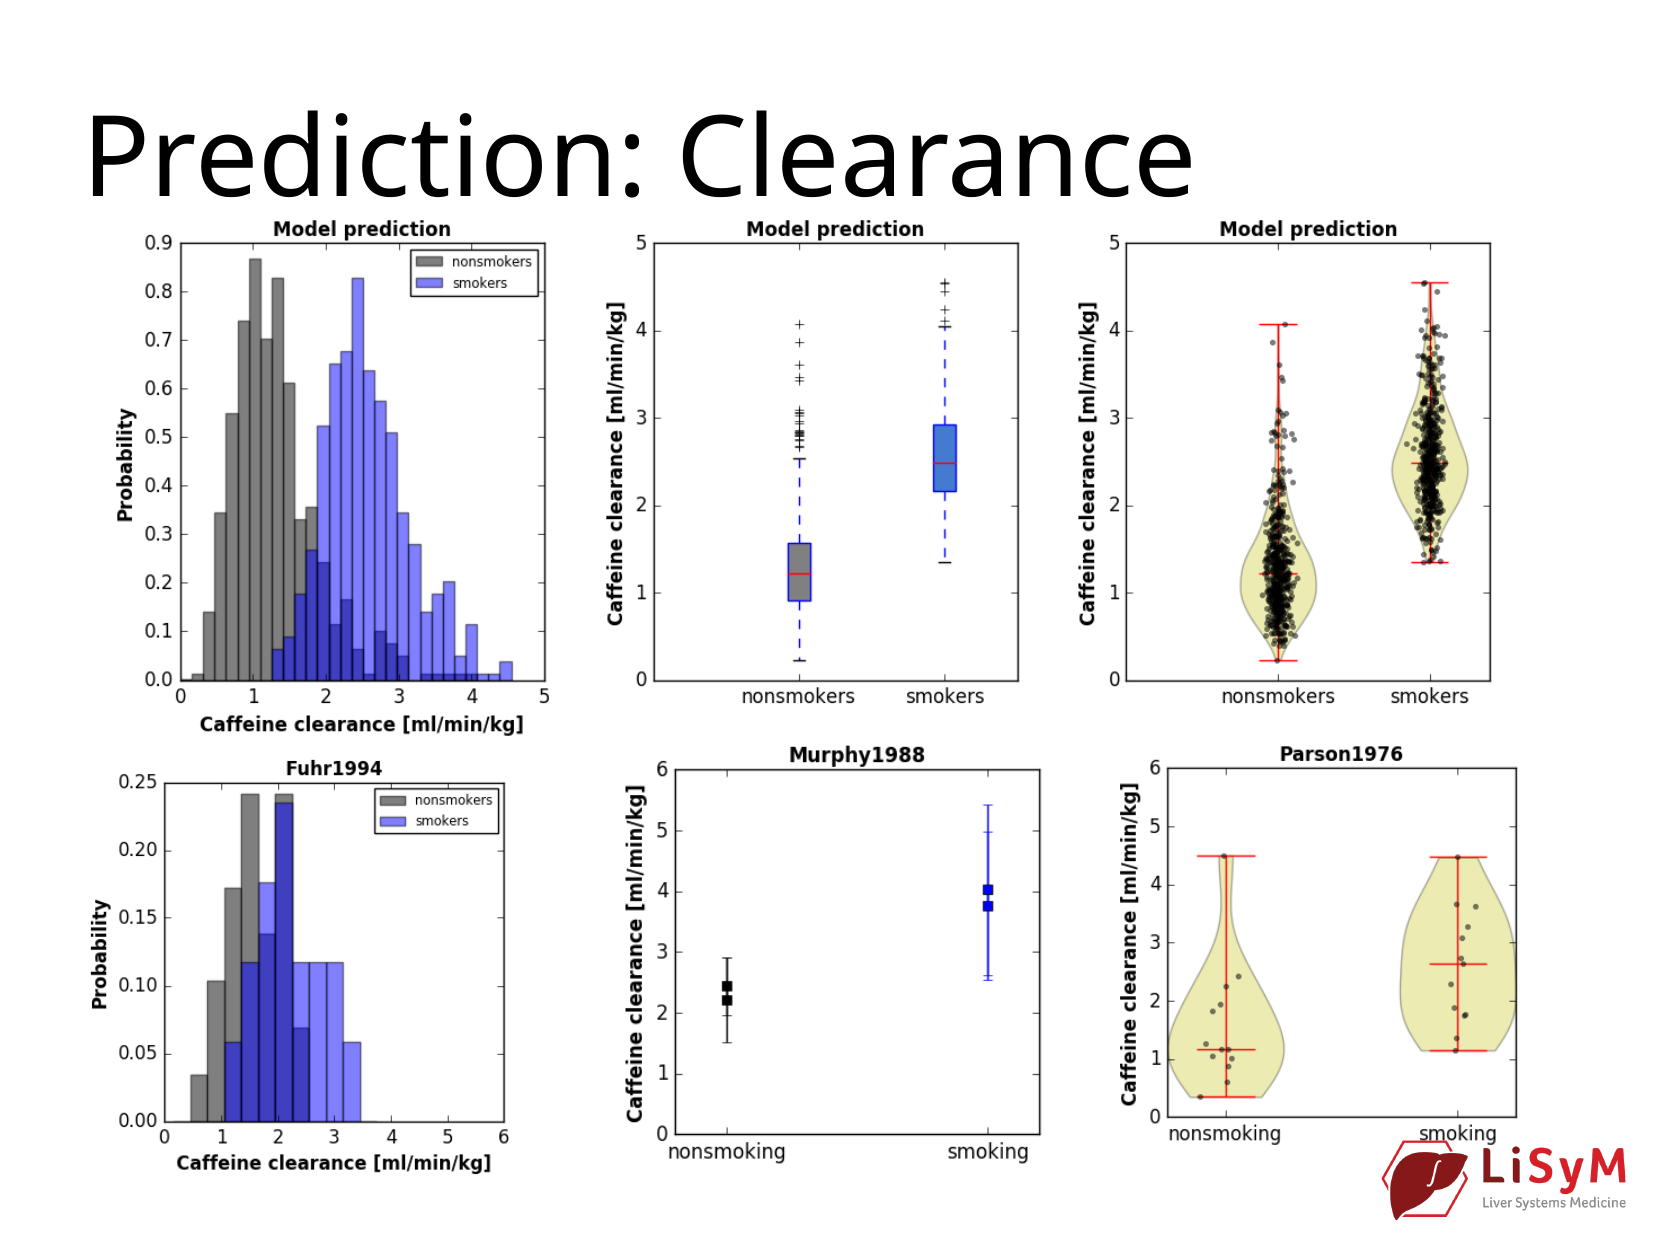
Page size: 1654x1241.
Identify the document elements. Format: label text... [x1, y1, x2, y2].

picture [80, 749, 520, 1186]
picture [105, 209, 1627, 1222]
title Prediction: Clearance [82, 49, 1571, 257]
